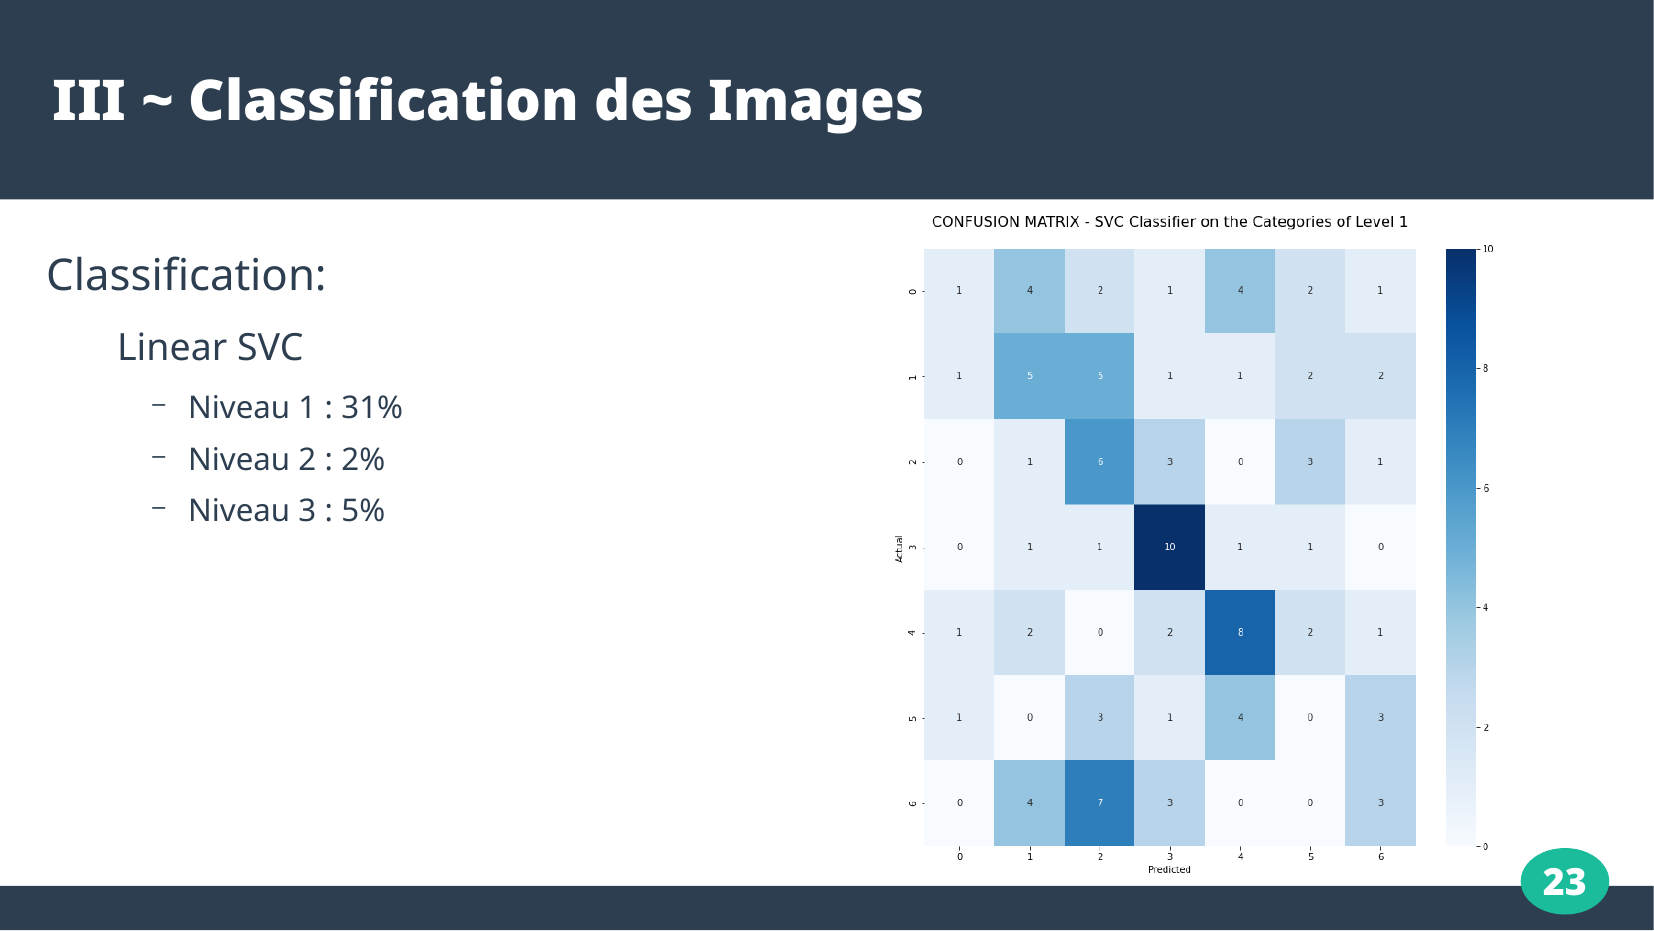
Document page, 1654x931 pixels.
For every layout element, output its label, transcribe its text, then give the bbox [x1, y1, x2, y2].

title III ~ Classification des Images [0, 39, 1621, 158]
list Classification: Linear SVC Niveau 1 : 31% Niveau 2 : 2% Niveau 3 : 5% [0, 243, 825, 864]
picture [825, 153, 1617, 931]
